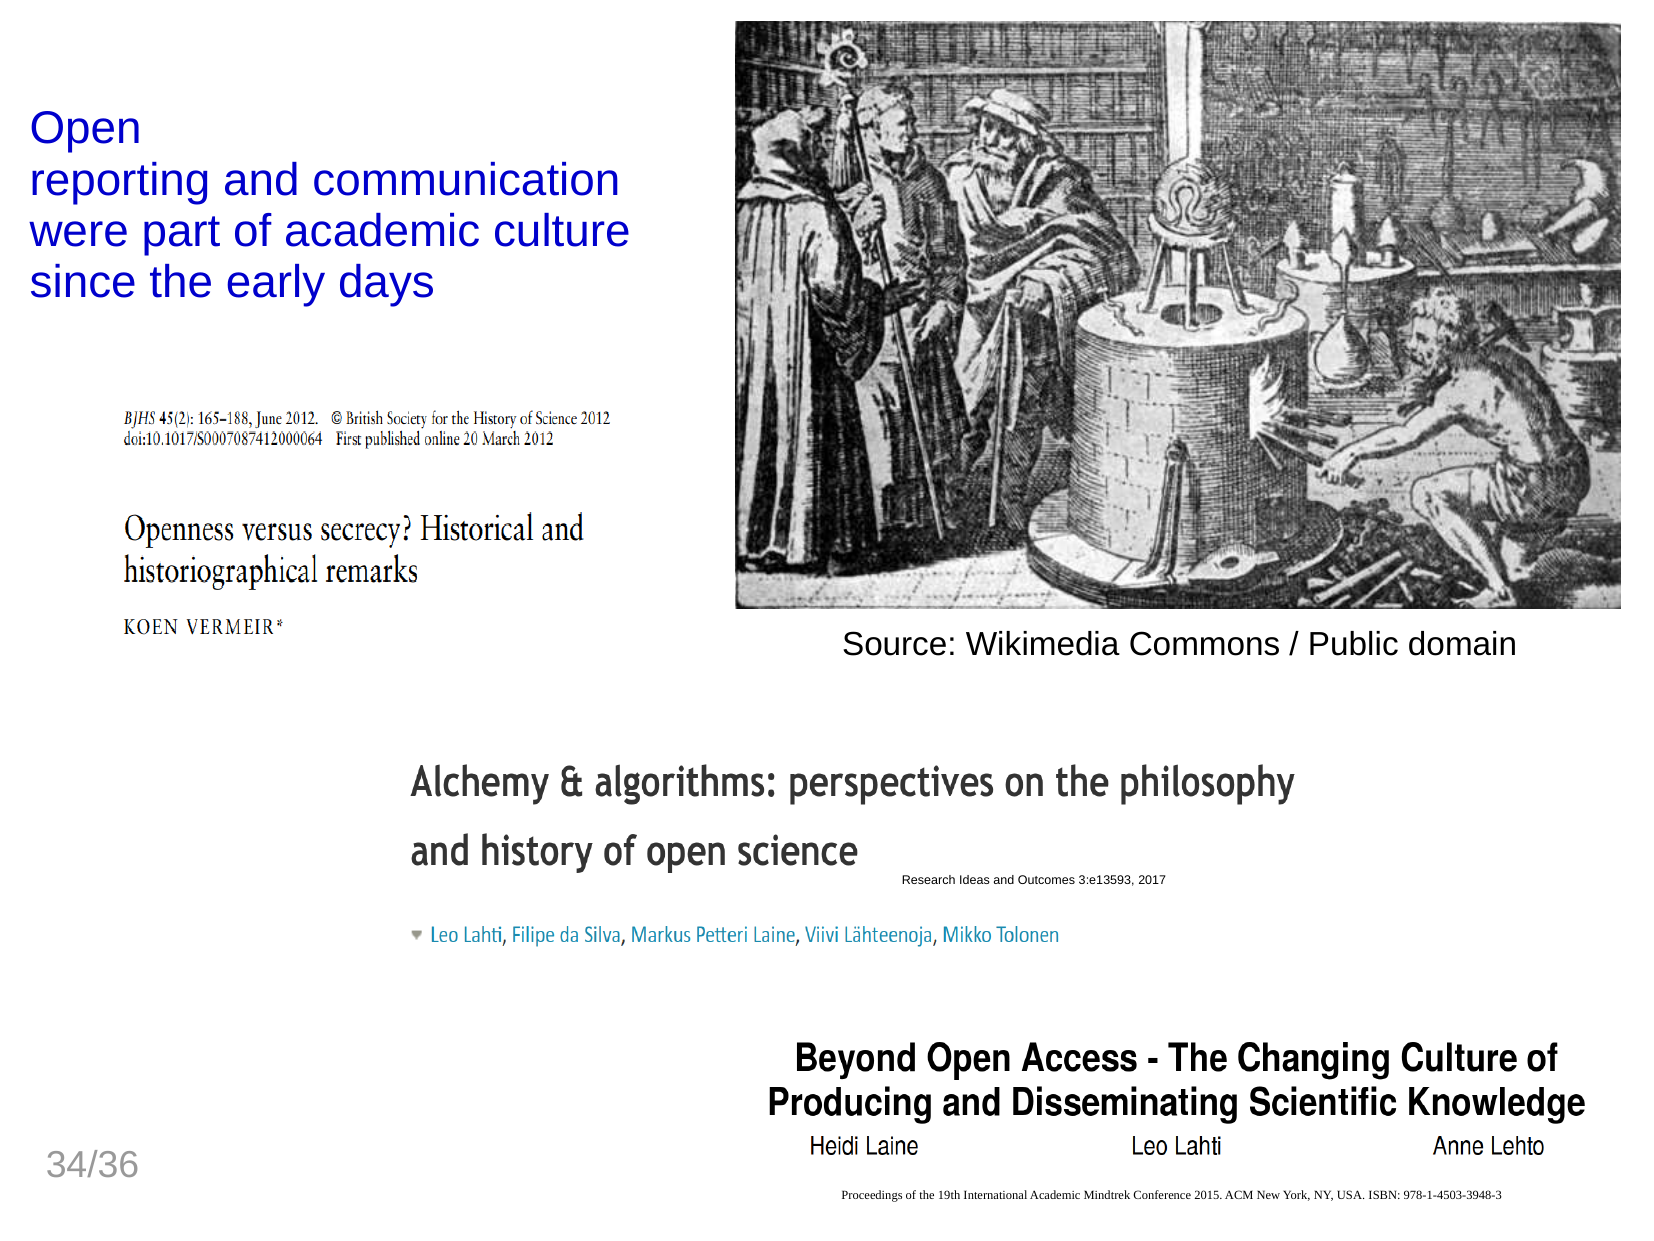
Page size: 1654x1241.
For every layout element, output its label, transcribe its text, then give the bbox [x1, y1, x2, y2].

text_box <number>/36 [31, 1135, 378, 1212]
picture [112, 381, 644, 654]
text_box Proceedings of the 19th International Academic Mindtrek Conference 2015. ACM New York, NY, USA. ISBN: 978-1-4503-3948-3 [826, 1181, 1520, 1222]
title Open reporting and communication were part of academic culture since the early days [29, 8, 678, 402]
text_box Research Ideas and Outcomes 3:e13593, 2017 [887, 866, 1184, 907]
picture [735, 21, 1621, 610]
text_box Source: Wikimedia Commons / Public domain [827, 618, 1548, 688]
picture [738, 1007, 1619, 1159]
picture [389, 737, 1320, 977]
